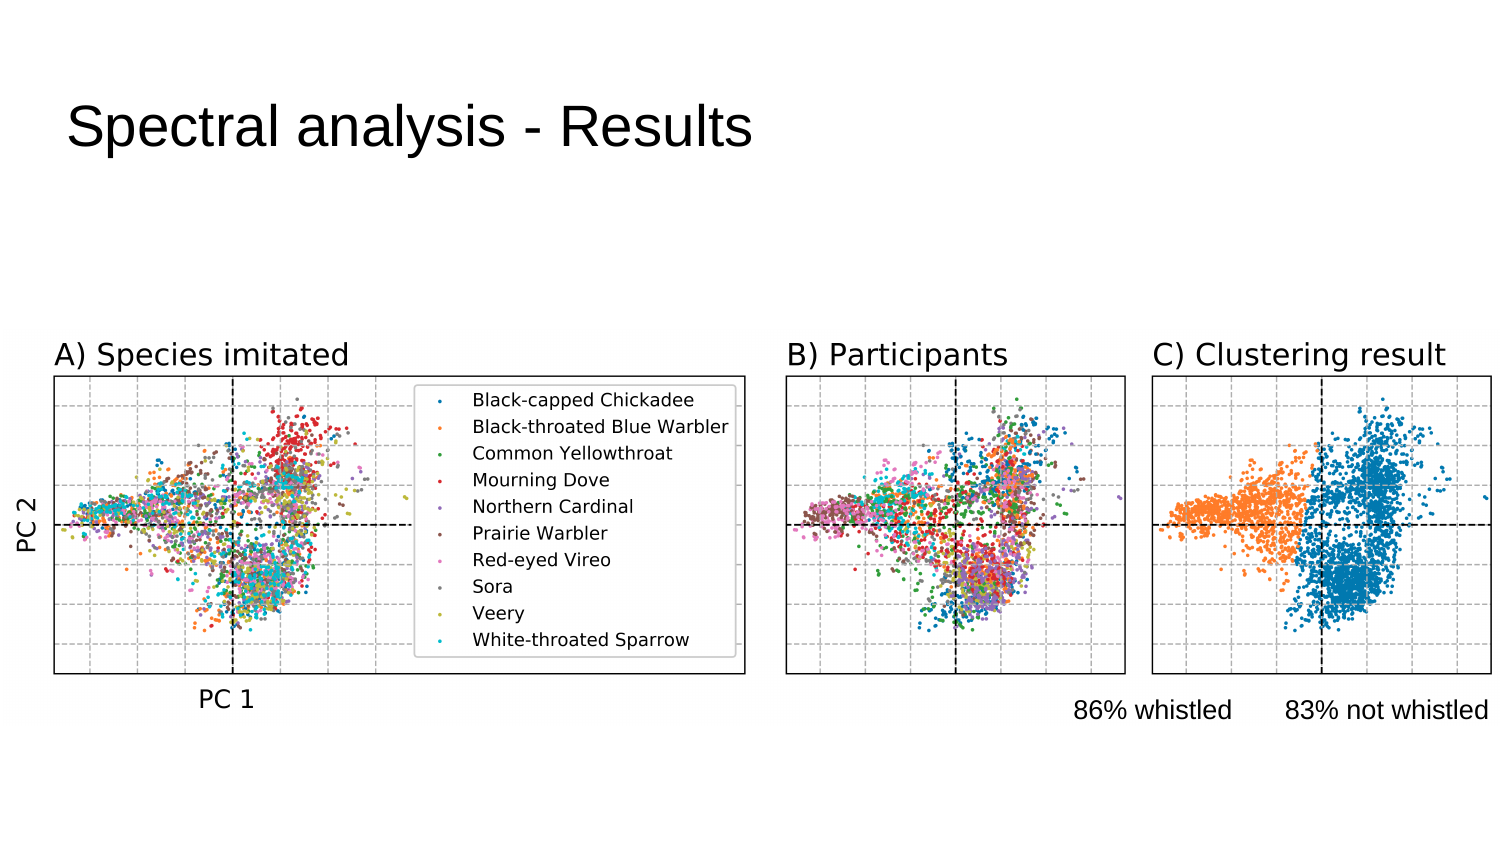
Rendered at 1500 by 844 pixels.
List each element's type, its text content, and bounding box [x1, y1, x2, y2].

title Spectral analysis - Results [51, 72, 1449, 167]
text_box 86% whistled 83% not whistled [1058, 687, 1500, 733]
picture [3, 329, 1500, 726]
